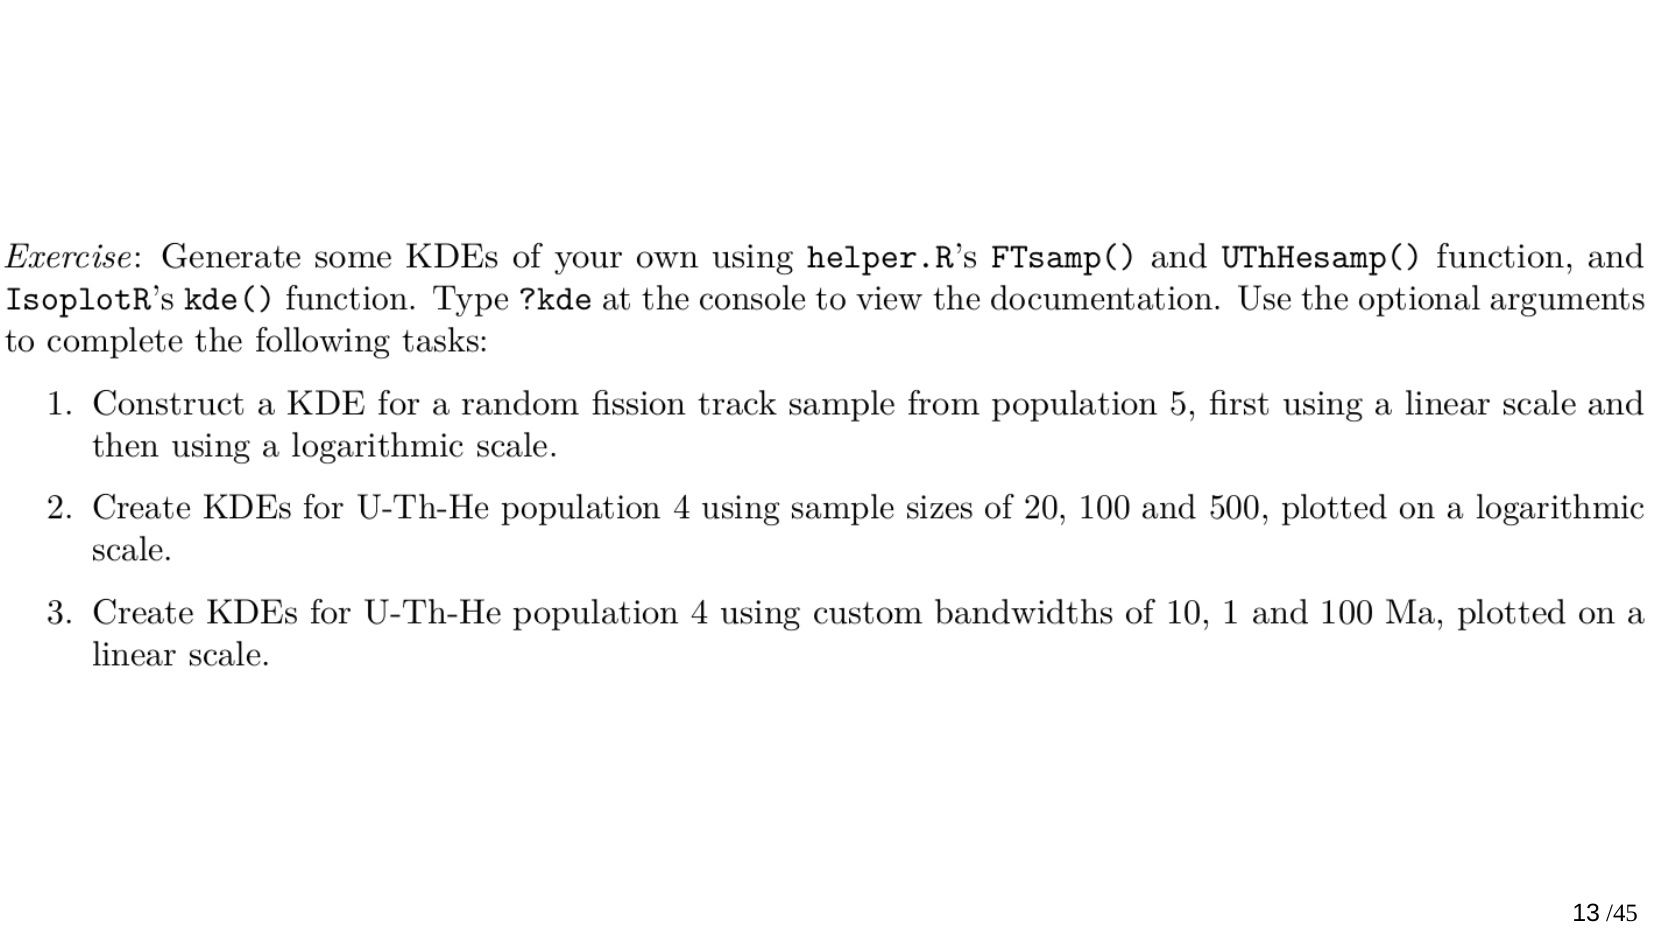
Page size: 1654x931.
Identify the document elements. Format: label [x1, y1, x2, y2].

picture [0, 236, 1654, 676]
